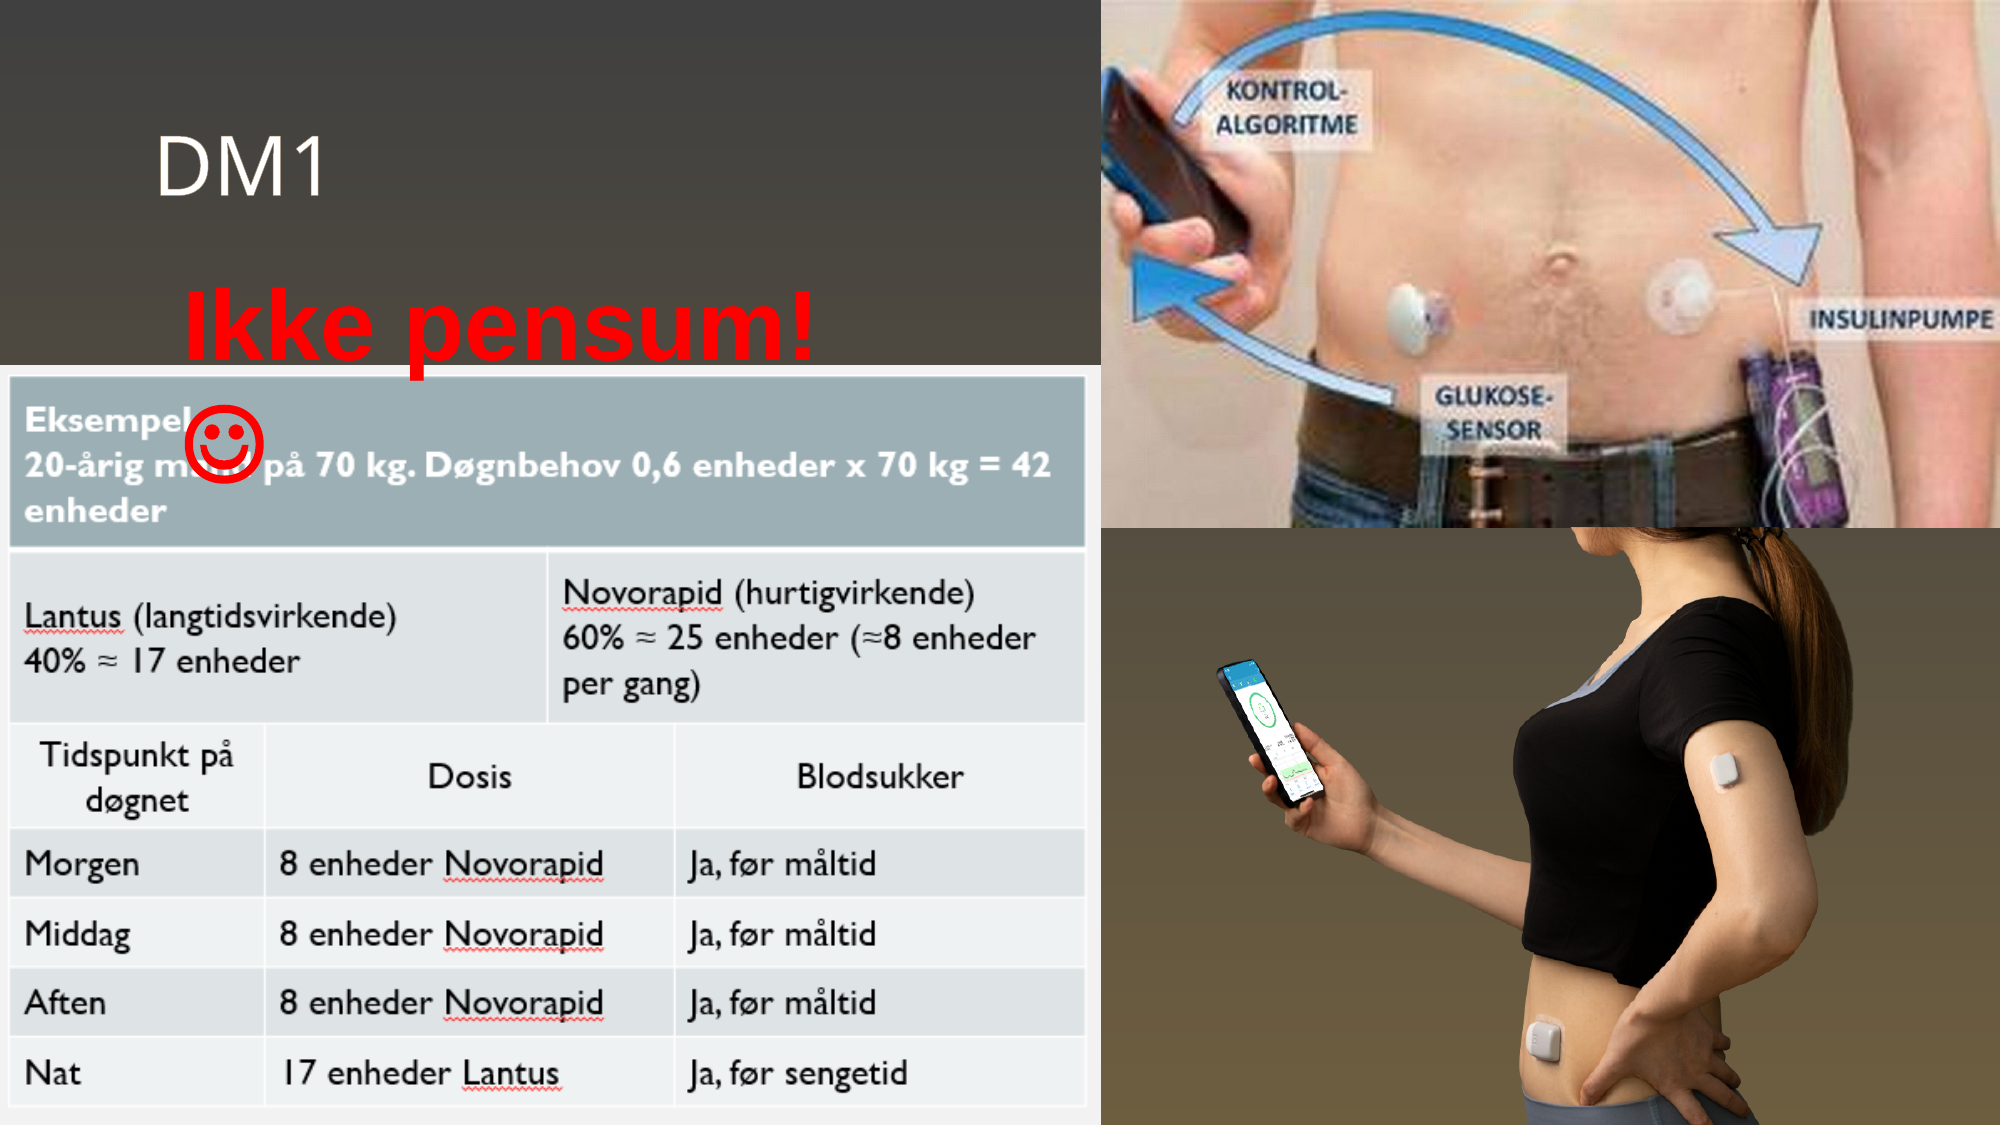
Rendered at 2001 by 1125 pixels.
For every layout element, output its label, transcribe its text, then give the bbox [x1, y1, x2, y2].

title DM1 [137, 59, 1101, 278]
text_box Ikke pensum!  [167, 253, 869, 508]
picture [0, 0, 2000, 1125]
